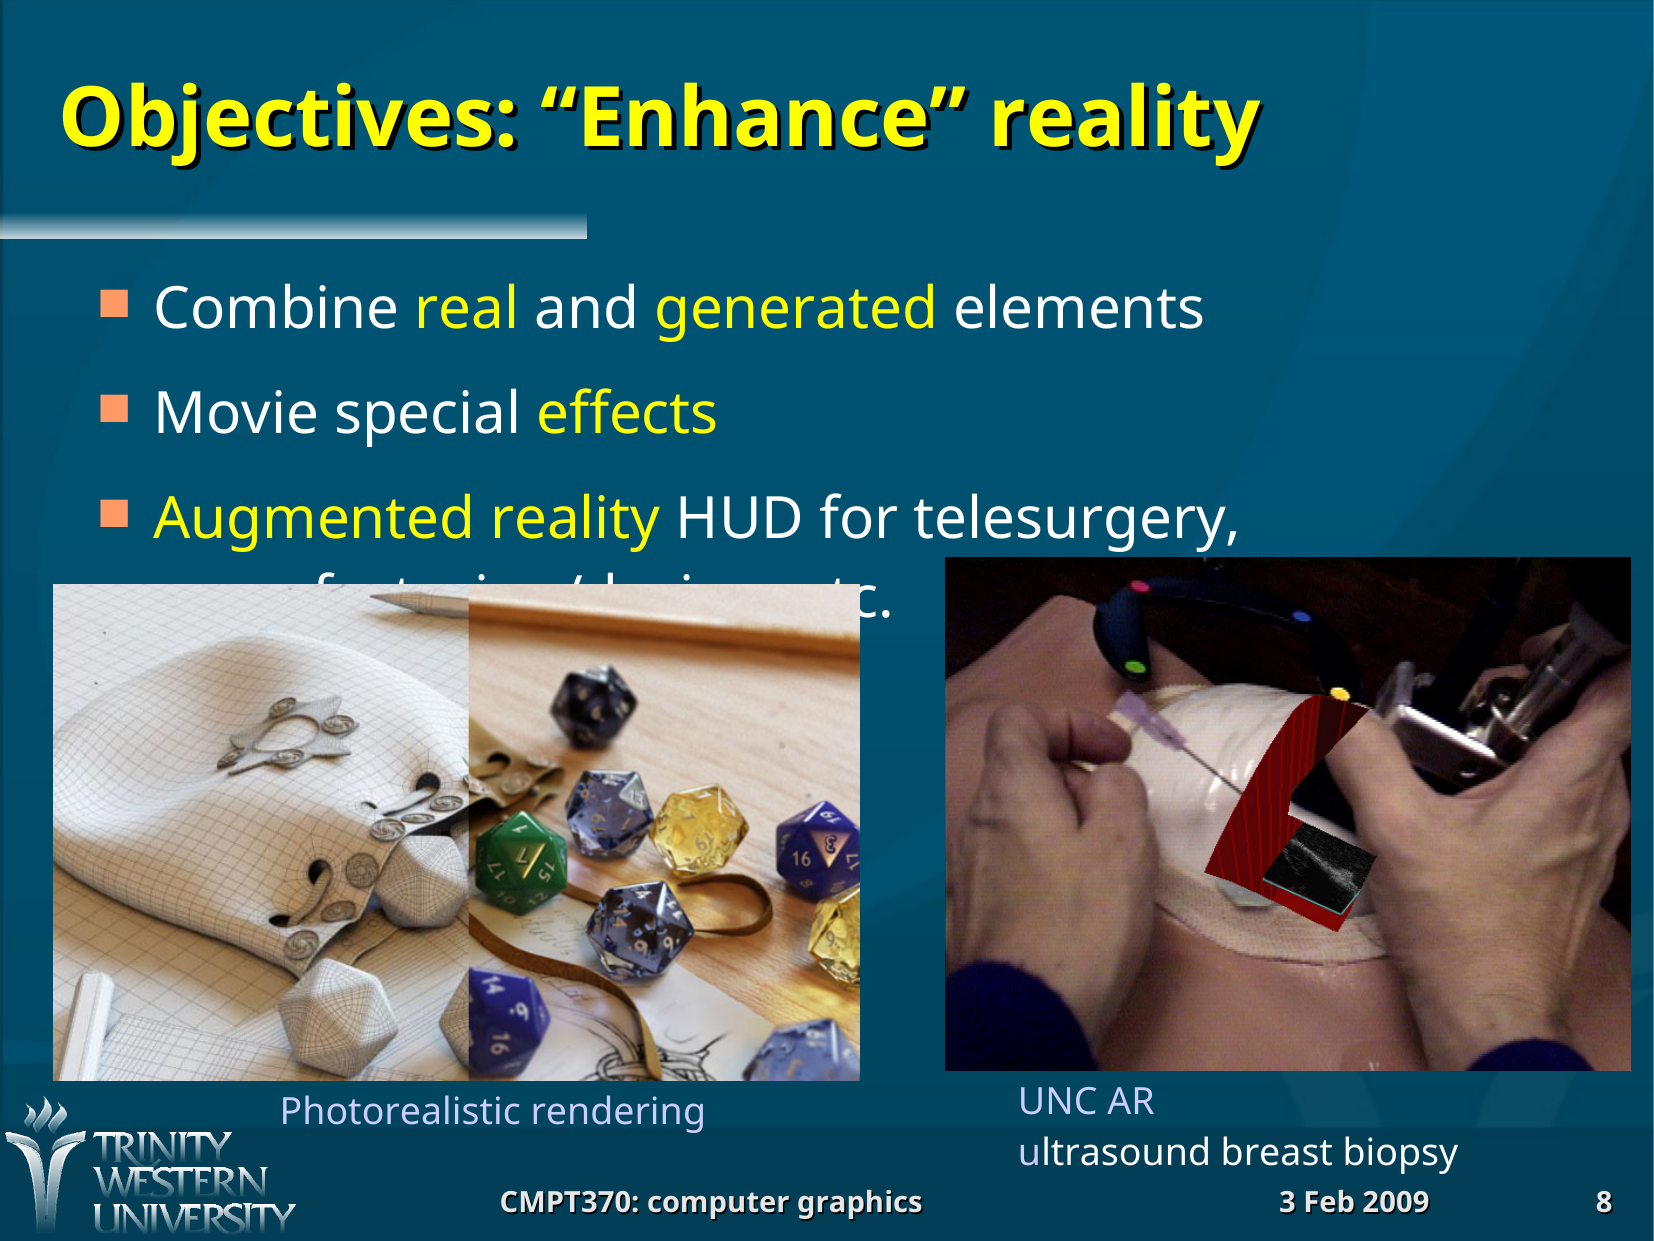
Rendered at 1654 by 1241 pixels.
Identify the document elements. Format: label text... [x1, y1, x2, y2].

list Combine real and generated elements Movie special effects Augmented reality HUD for telesurgery, manufacturing/design, etc. [82, 266, 1571, 611]
picture [38, 1227, 54, 1232]
picture [0, 214, 586, 232]
picture [0, 233, 586, 238]
picture [946, 558, 1654, 1126]
text_box Photorealistic rendering [264, 1081, 744, 1140]
title Objectives: “Enhance” reality [59, 19, 1548, 208]
text_box UNC AR ultrasound breast biopsy [1003, 1074, 1501, 1177]
picture [54, 584, 860, 1080]
